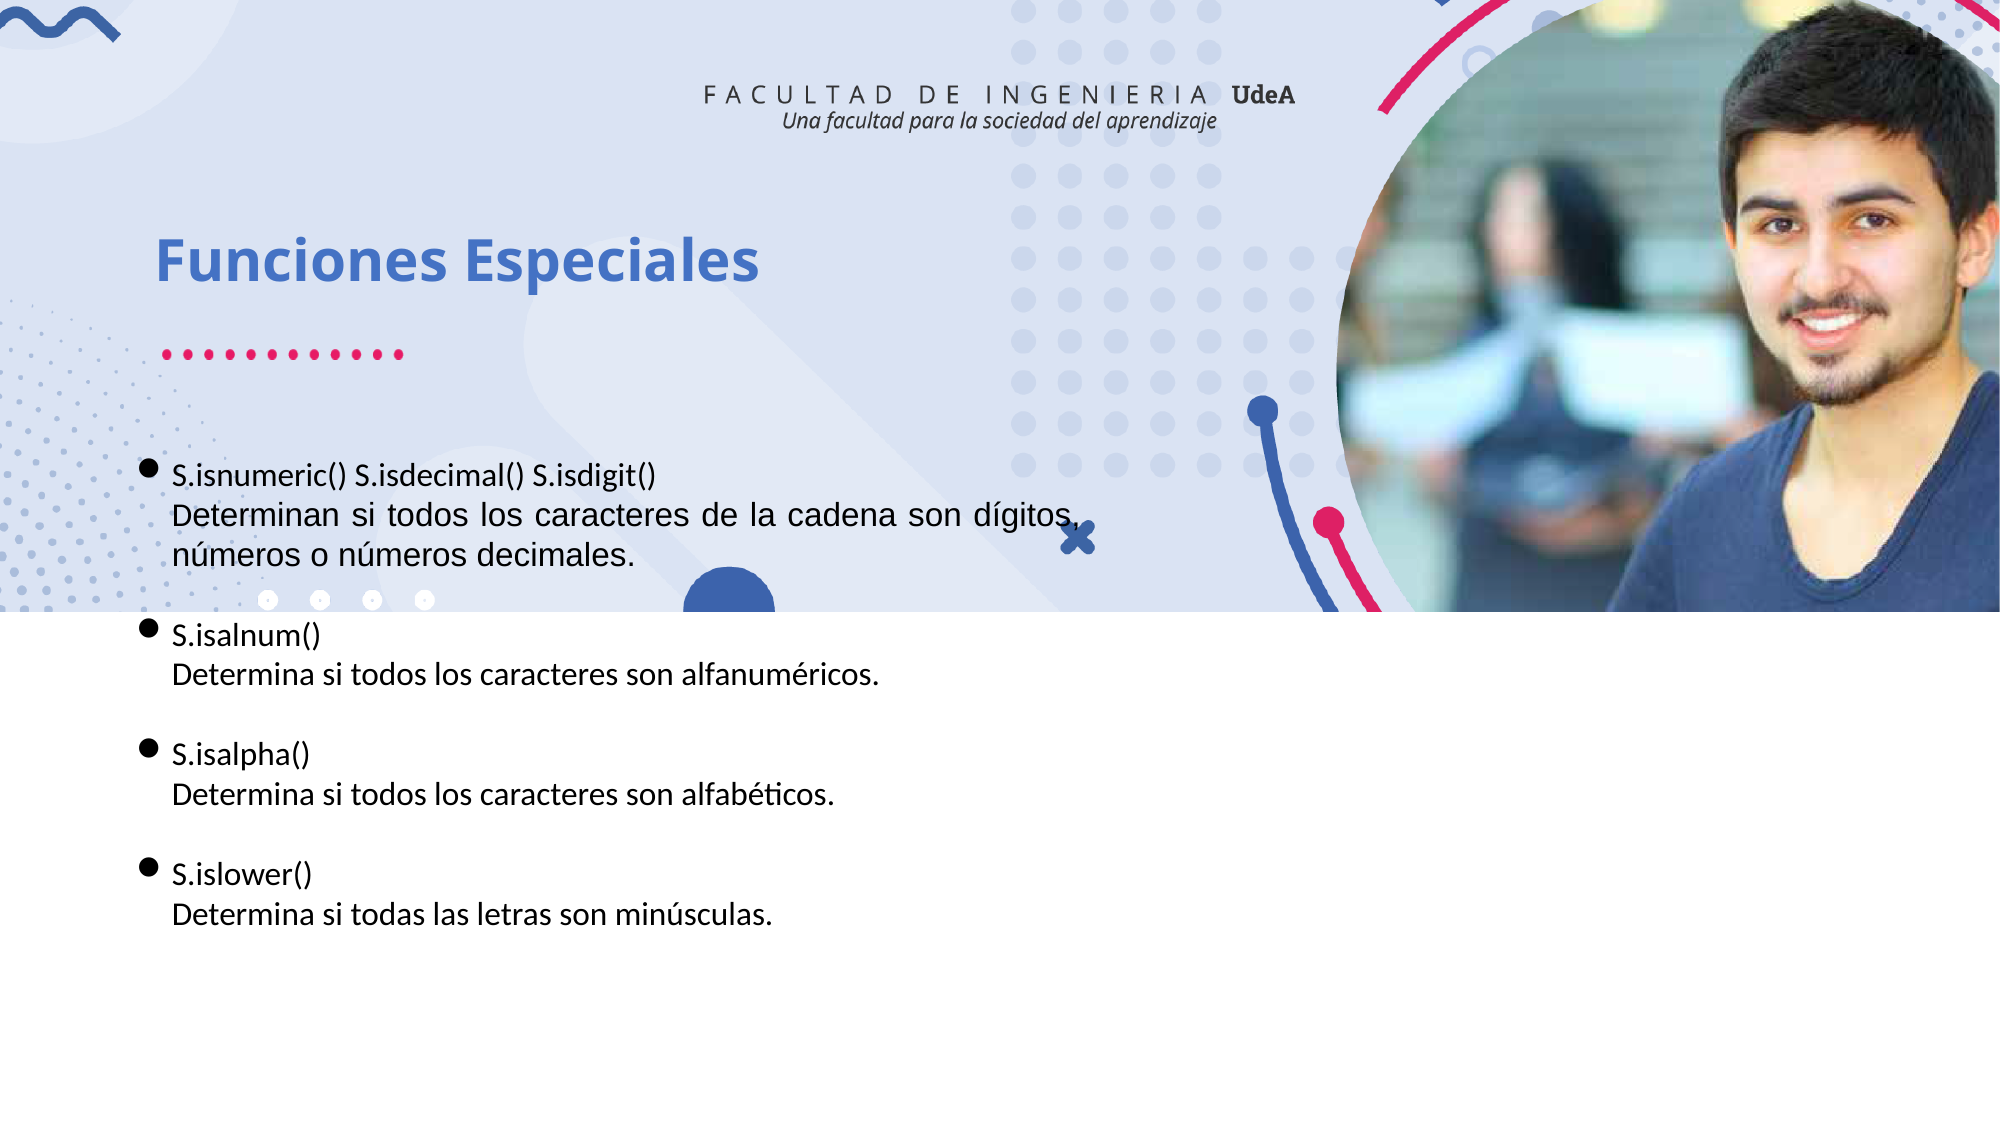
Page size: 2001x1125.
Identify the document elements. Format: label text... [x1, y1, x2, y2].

text_box Funciones Especiales [139, 206, 1036, 318]
picture [0, 0, 2000, 612]
text_box S.isnumeric() S.isdecimal() S.isdigit() Determinan si todos los caracteres de la cadena son dígitos, números o números decimales. S.isalnum() Determina si todos los caracteres son alfanuméricos. S.isalpha() Determina si todos los caracteres son alfabéticos. S.islower() Determina si todas las letras son minúsculas. [121, 445, 1097, 980]
